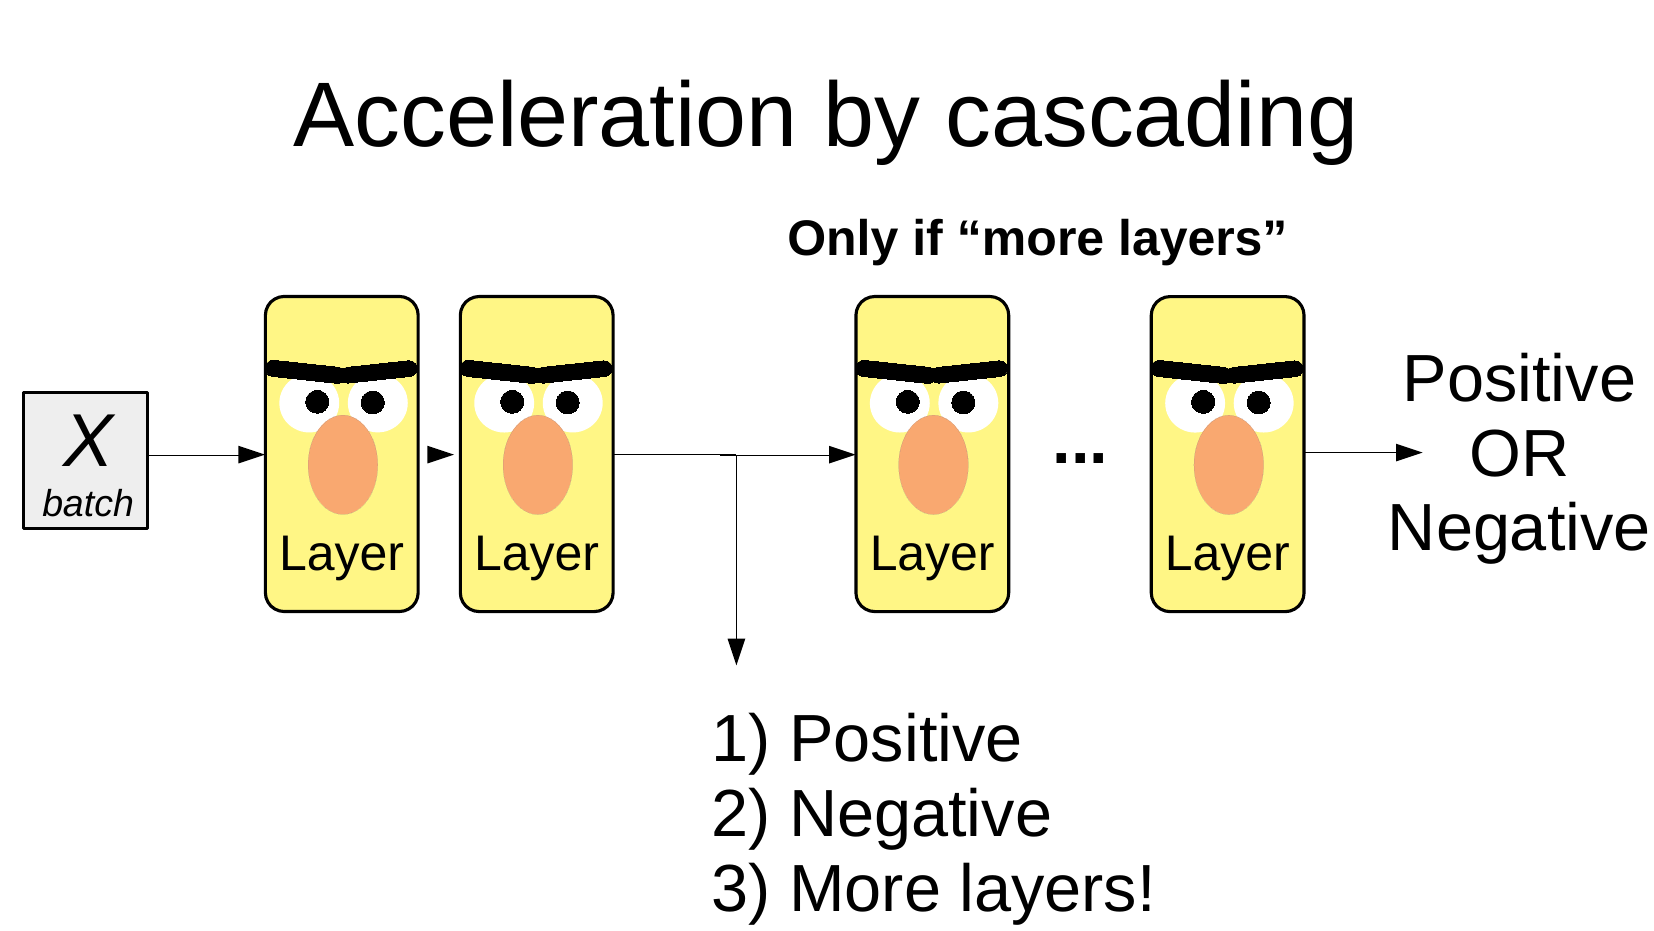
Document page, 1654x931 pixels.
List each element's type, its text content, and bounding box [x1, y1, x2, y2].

subtitle Positive OR Negative [1373, 340, 1654, 566]
text_box [264, 296, 419, 518]
text_box [1153, 601, 1303, 612]
text_box [1150, 296, 1305, 518]
text_box ... [1038, 395, 1199, 486]
text_box Layer [227, 518, 422, 601]
text_box [857, 601, 1007, 612]
text_box Only if “more layers” [707, 203, 1368, 386]
text_box [267, 601, 417, 612]
text_box [462, 601, 612, 612]
text_box 1) Positive 2) Negative 3) More layers! [711, 701, 1187, 926]
text_box Layer [422, 518, 651, 601]
text_box Layer [818, 518, 1047, 601]
text_box Layer [1113, 518, 1342, 601]
text_box X batch [2, 390, 174, 574]
text_box [855, 296, 1009, 518]
title Acceleration by cascading [82, 37, 1571, 193]
text_box [459, 296, 614, 518]
